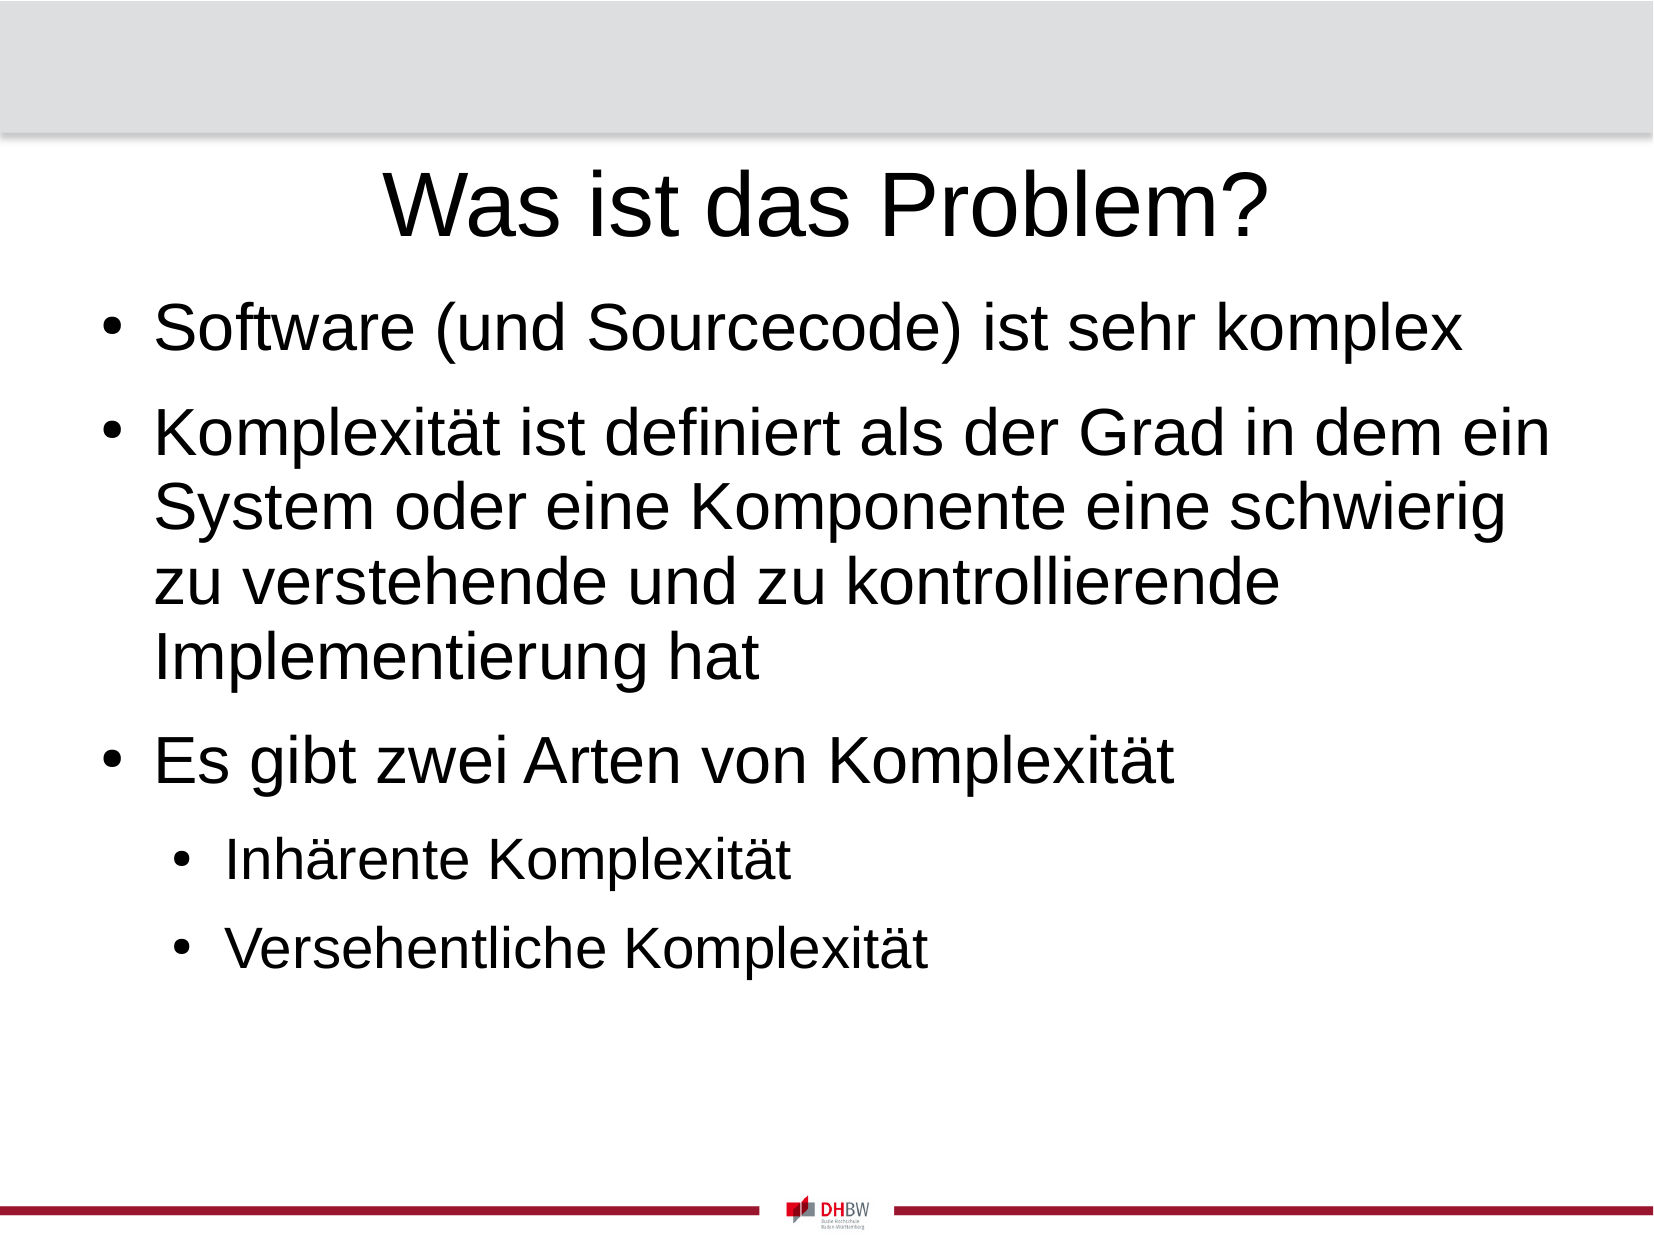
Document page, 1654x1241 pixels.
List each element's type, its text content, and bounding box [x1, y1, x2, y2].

picture [0, 1, 1654, 1237]
title Was ist das Problem? [82, 147, 1571, 257]
list Software (und Sourcecode) ist sehr komplex Komplexität ist definiert als der Grad in dem ein System oder eine Komponente eine schwierig zu verstehende und zu kontrollierende Implementierung hat Es gibt zwei Arten von Komplexität Inhärente Komplexität Versehentliche Komplexität [82, 290, 1571, 1010]
